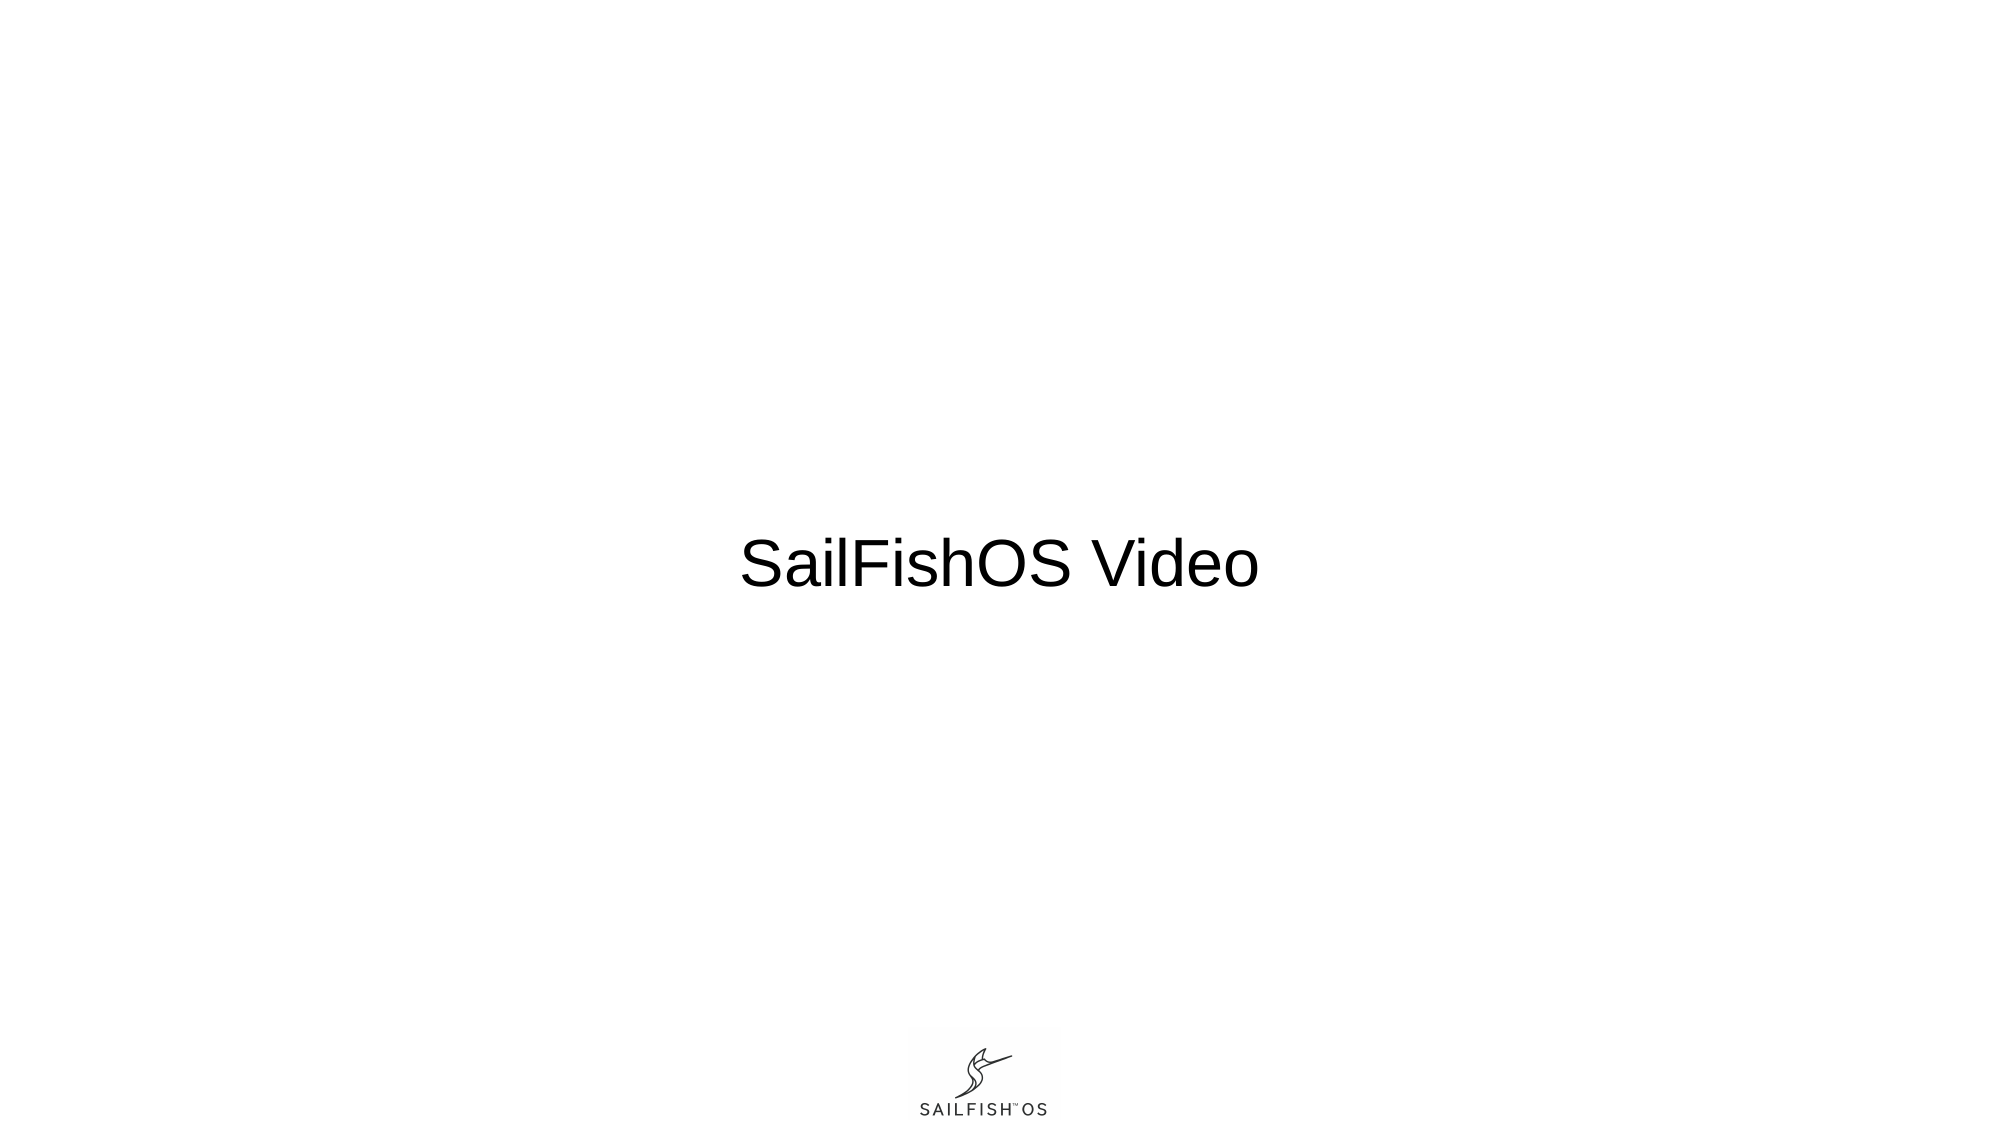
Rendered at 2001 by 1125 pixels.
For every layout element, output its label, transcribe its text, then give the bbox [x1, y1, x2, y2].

subtitle SailFishOS Video [137, 59, 1863, 1068]
picture [908, 1068, 1061, 1120]
